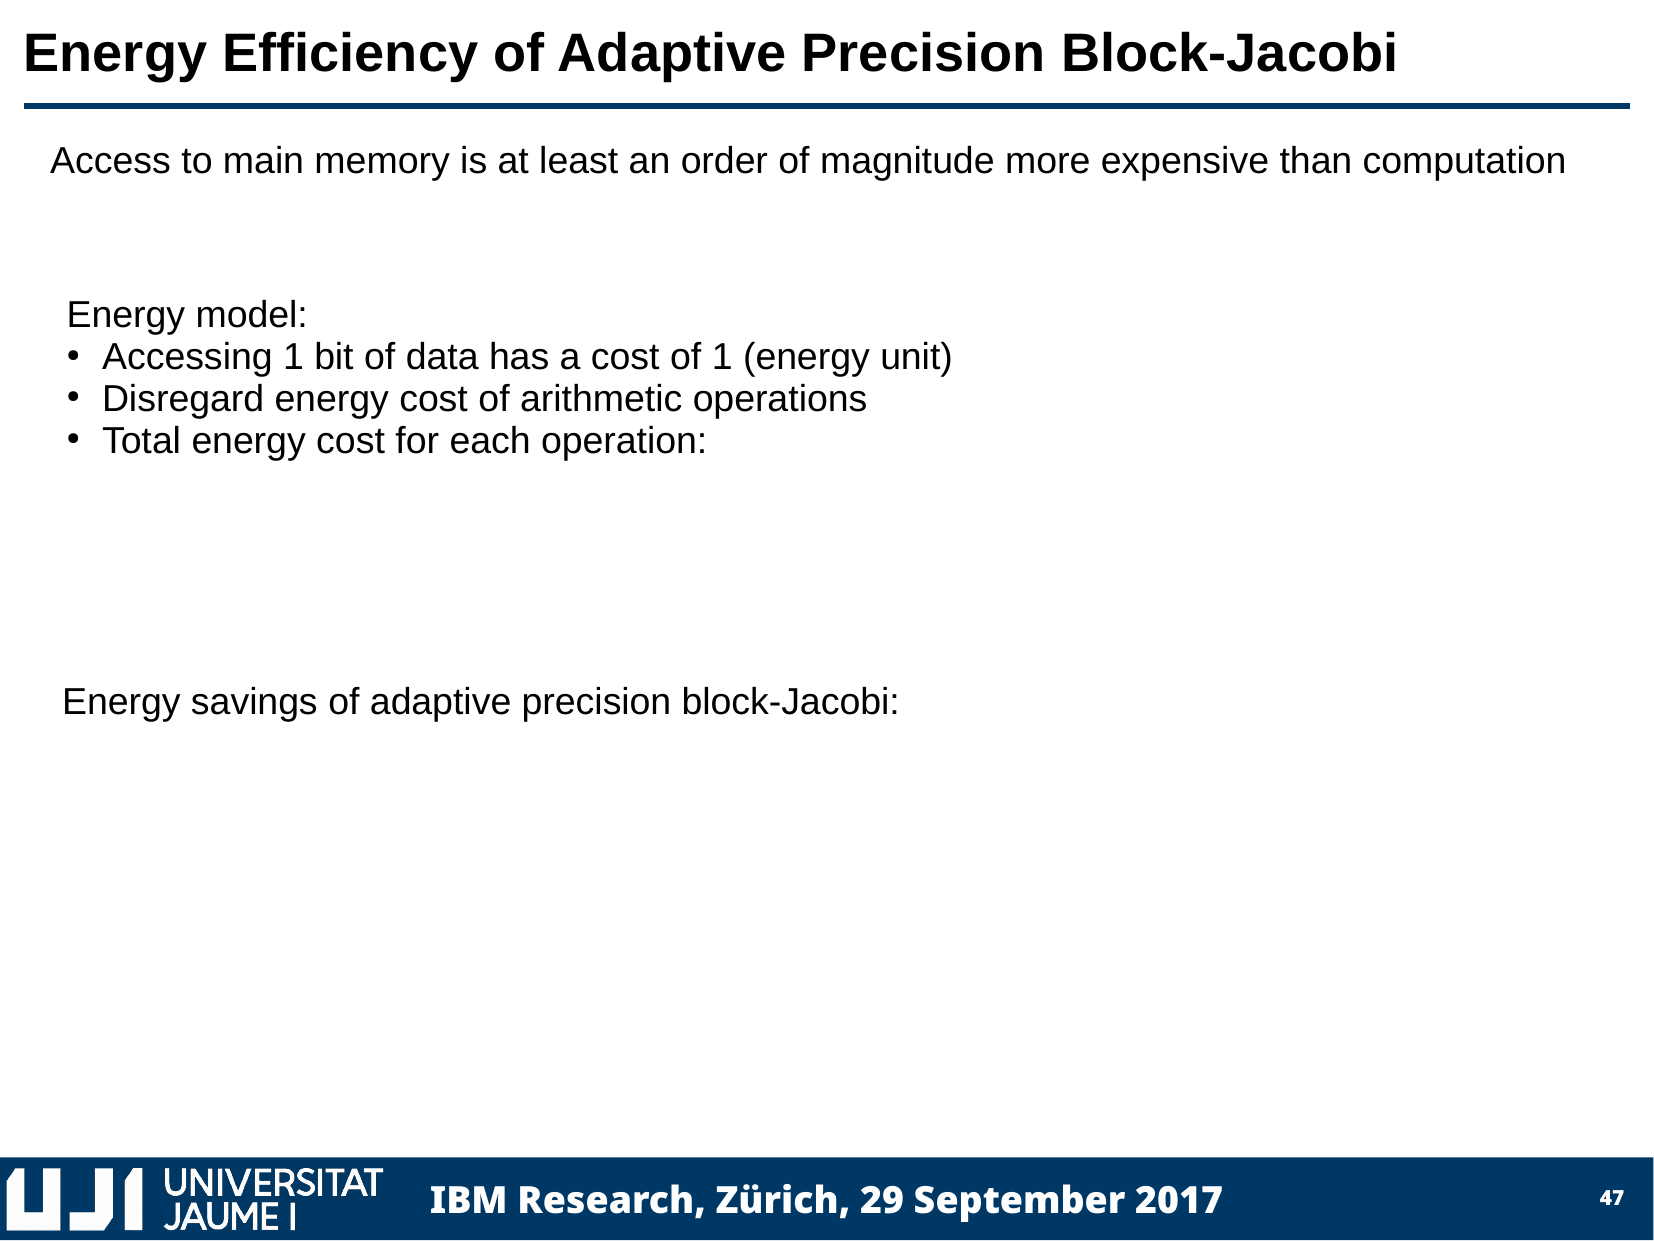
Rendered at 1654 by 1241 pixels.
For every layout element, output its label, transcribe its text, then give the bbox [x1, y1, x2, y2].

title Energy Efficiency of Adaptive Precision Block-Jacobi [23, 0, 1630, 107]
text_box Energy model: Accessing 1 bit of data has a cost of 1 (energy unit) Disregard energy cost of arithmetic operations Total energy cost for each operation: [51, 285, 969, 467]
text_box Energy savings of adaptive precision block-Jacobi: [47, 673, 915, 730]
picture [0, 1158, 390, 1241]
text_box Access to main memory is at least an order of magnitude more expensive than computation [35, 131, 1607, 213]
